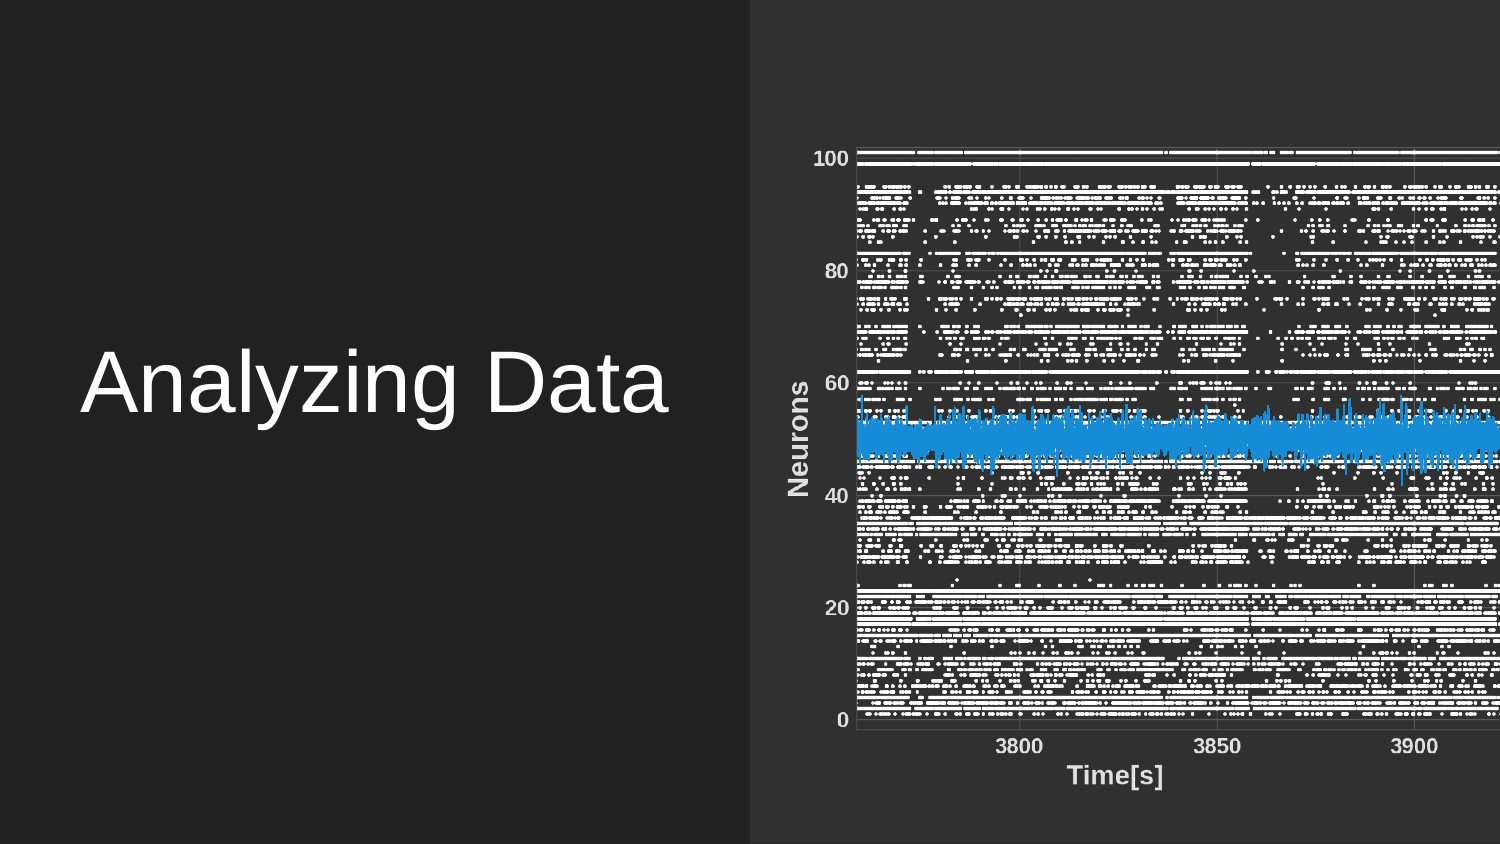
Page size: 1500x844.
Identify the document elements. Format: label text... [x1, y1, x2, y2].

title Analyzing Data [43, 202, 708, 446]
picture [756, 58, 1500, 811]
